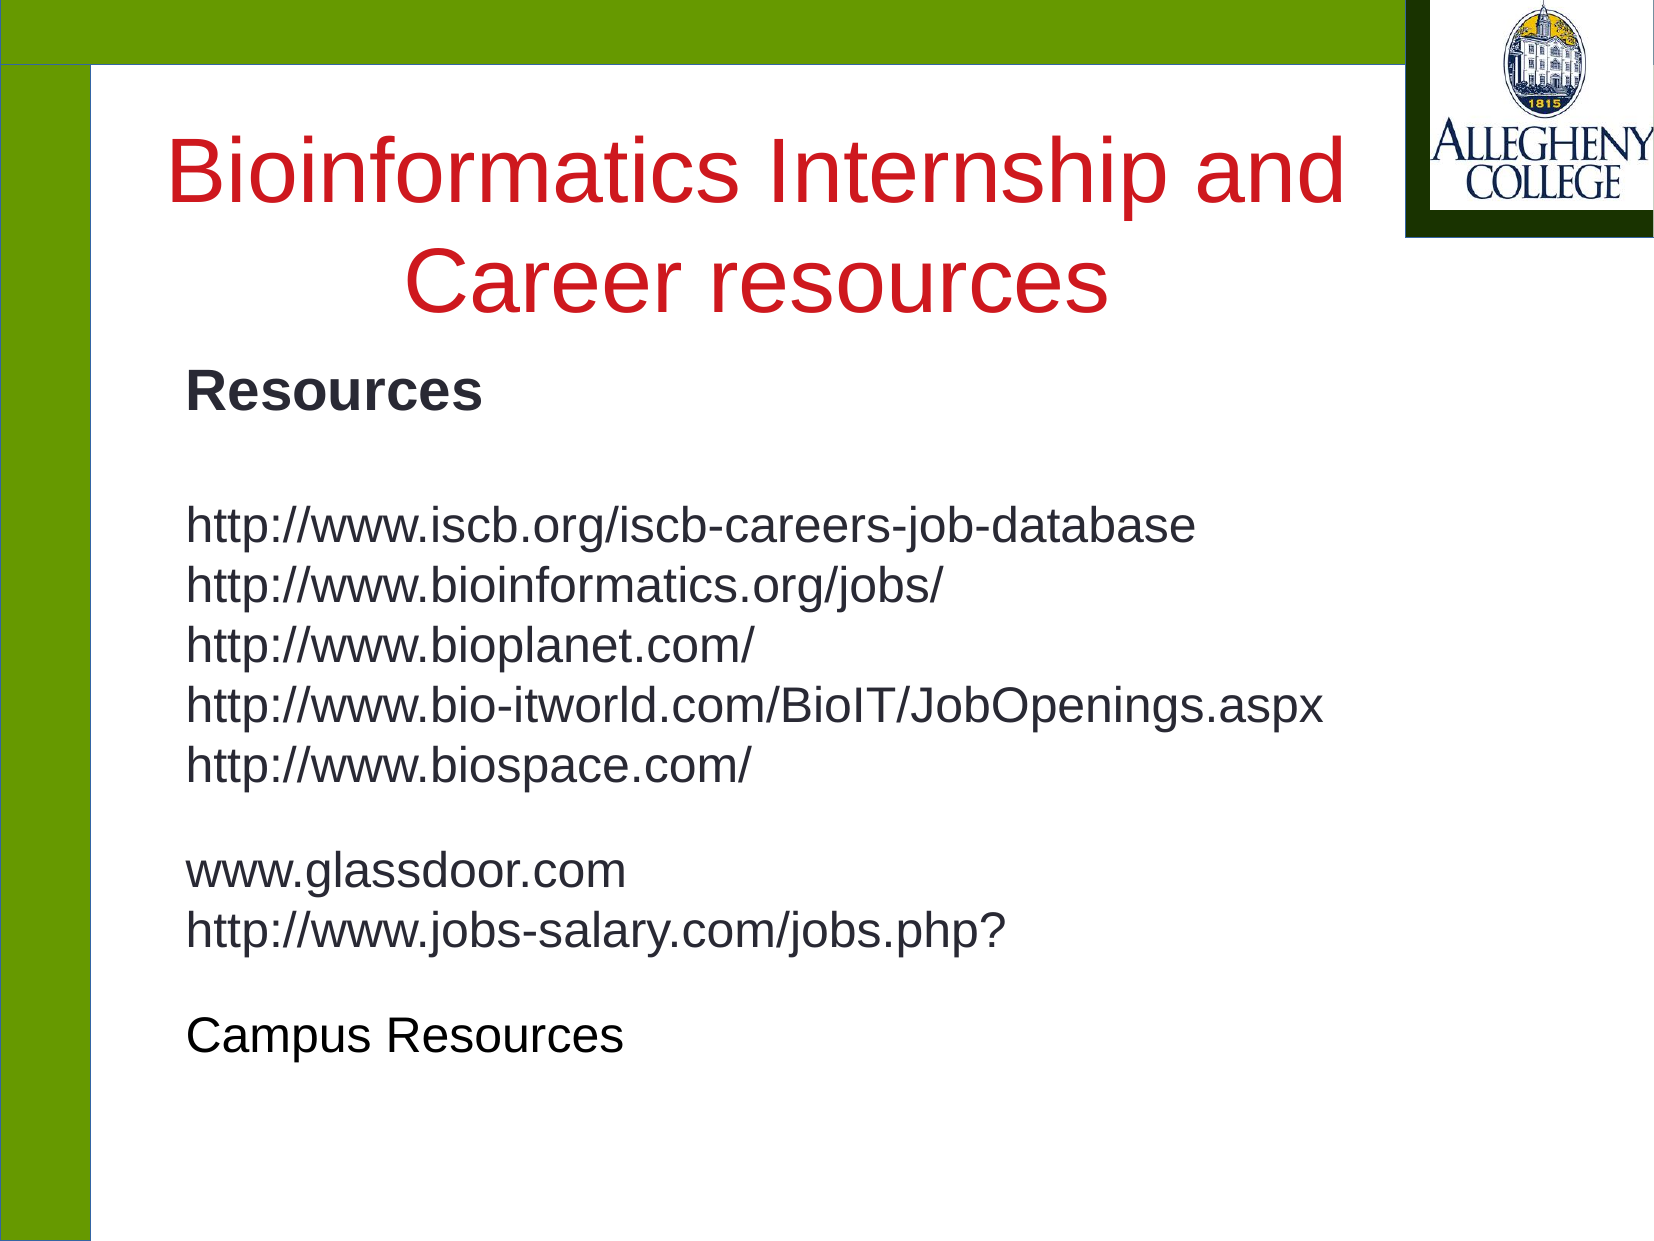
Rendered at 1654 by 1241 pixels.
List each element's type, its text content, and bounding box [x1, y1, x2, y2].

text_box Bioinformatics Internship and Career resources [135, 107, 1381, 334]
text_box Resources http://www.iscb.org/iscb-careers-job-database http://www.bioinformatics.org/jobs/ http://www.bioplanet.com/ http://www.bio-itworld.com/BioIT/JobOpenings.aspx http://www.biospace.com/ www.glassdoor.com http://www.jobs-salary.com/jobs.php? Campus Resources [170, 299, 1611, 1188]
picture [1430, 0, 1654, 210]
text_box [0, 0, 1654, 1241]
